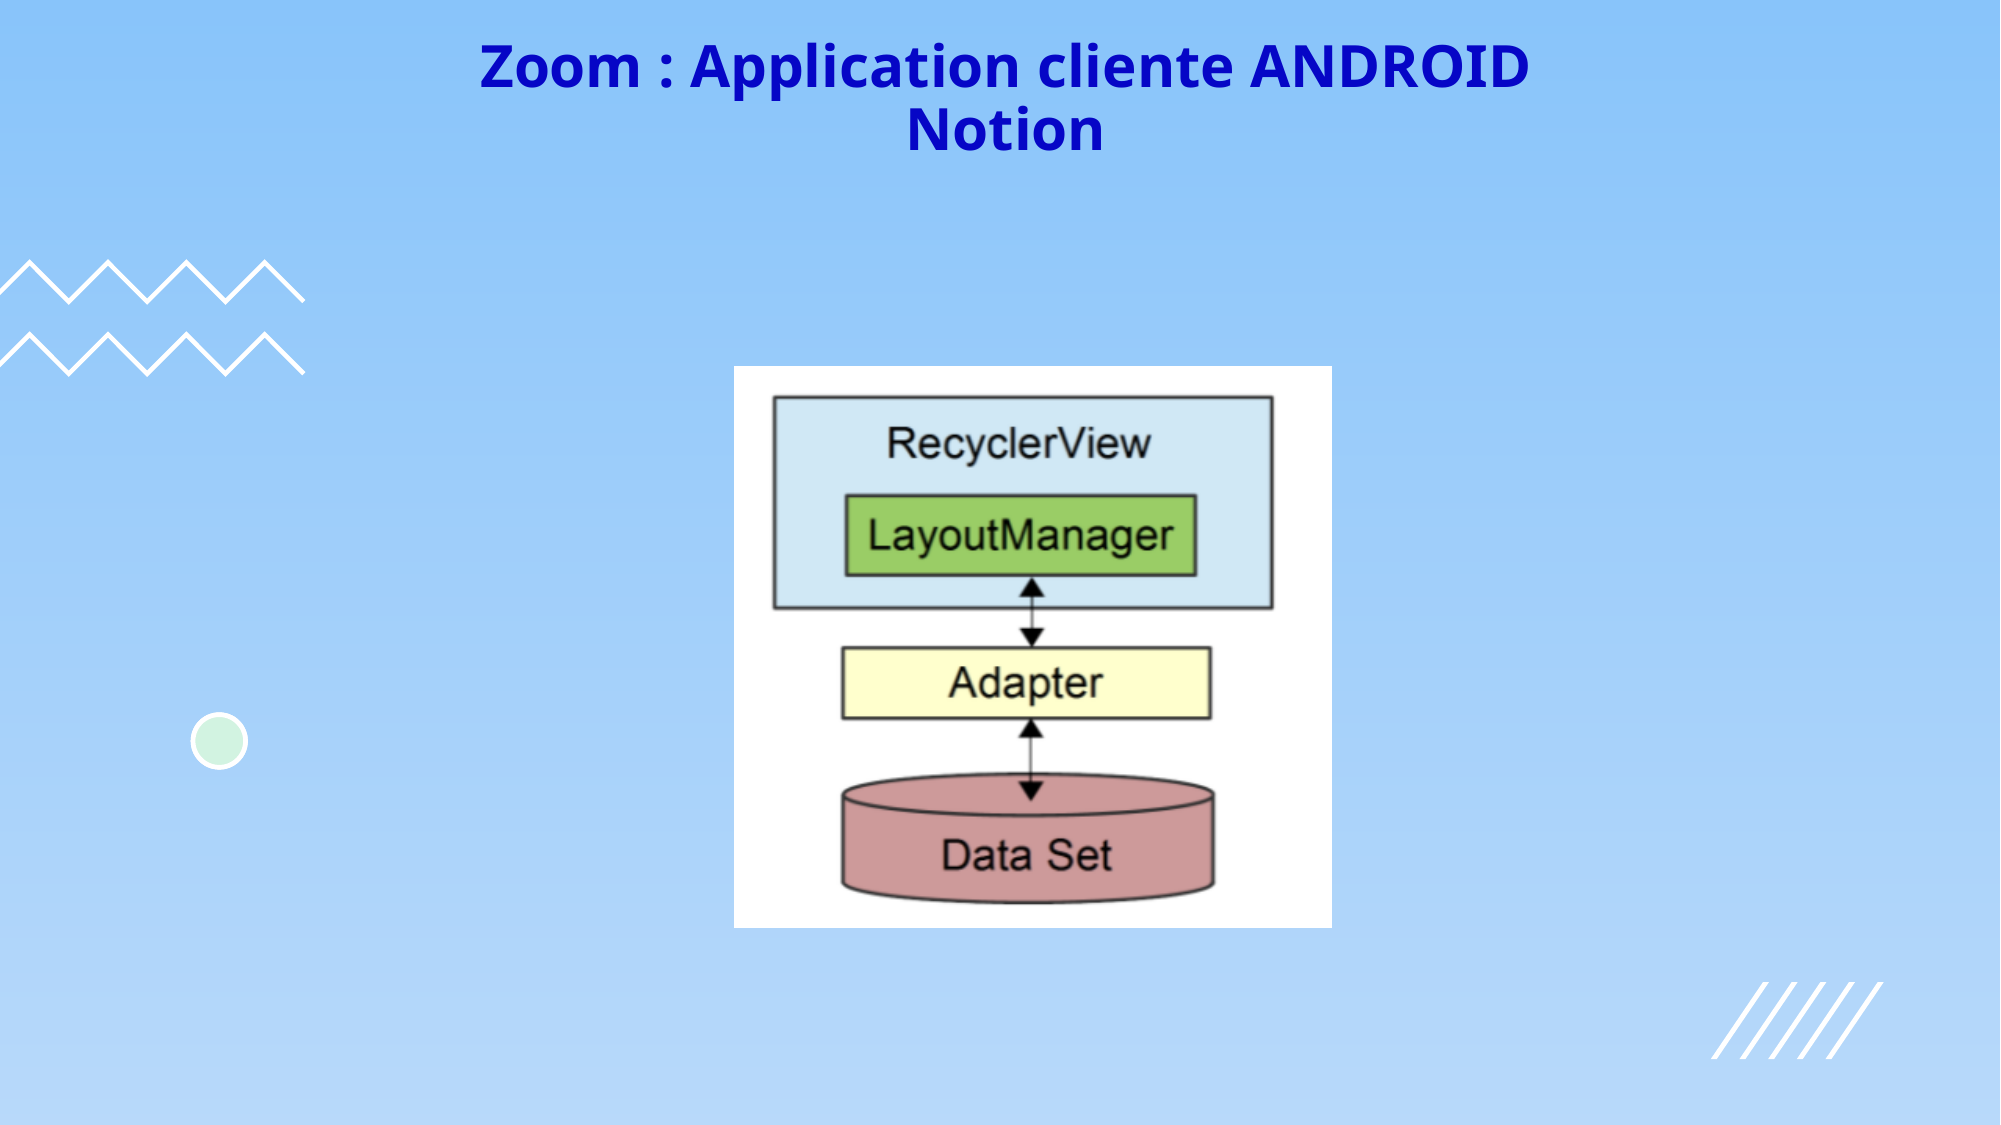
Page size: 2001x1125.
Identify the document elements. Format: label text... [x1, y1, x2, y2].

picture [734, 366, 1332, 928]
text_box [0, 0, 2000, 1125]
text_box Zoom : Application cliente ANDROID Notion [5, 0, 2000, 171]
